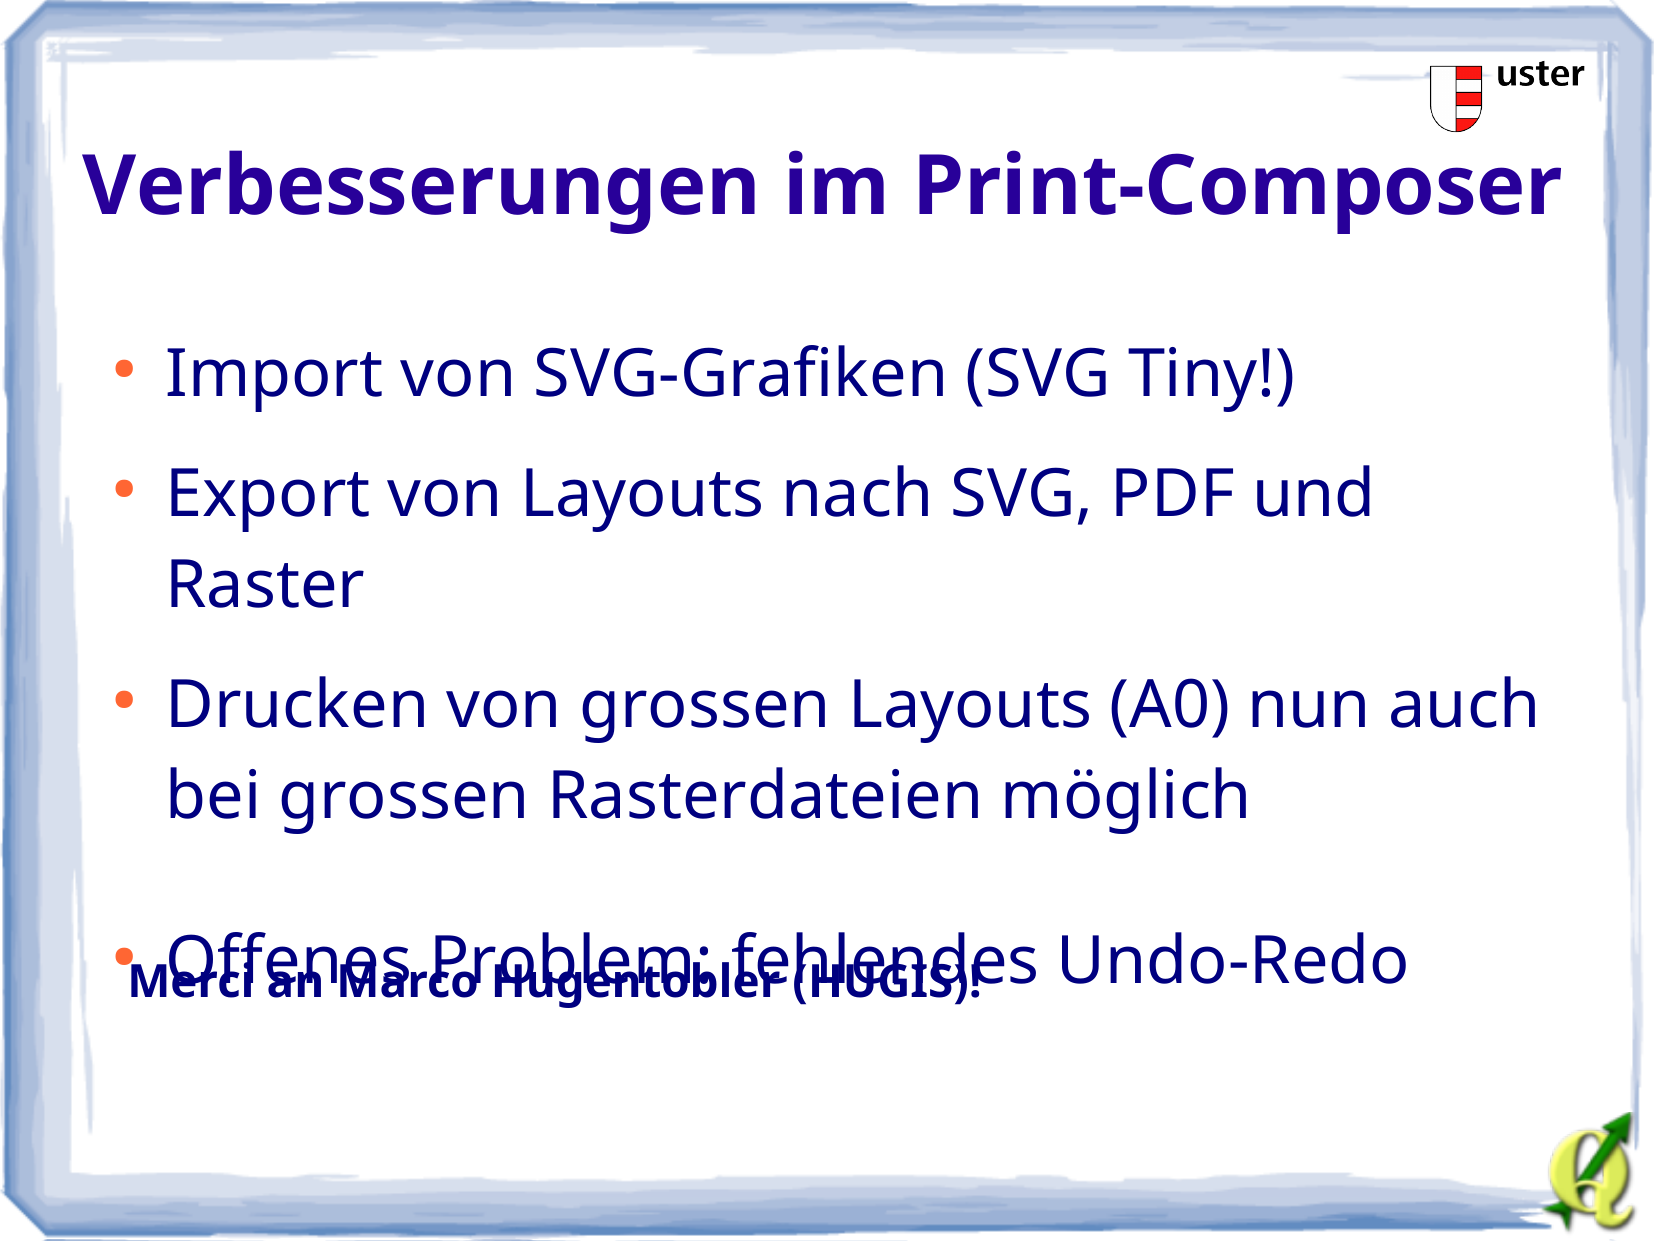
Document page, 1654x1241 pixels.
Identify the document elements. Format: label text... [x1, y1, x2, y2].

text_box Merci an Marco Hugentobler (HUGIS)! [112, 941, 937, 1010]
picture [0, 0, 1654, 1241]
list Import von SVG-Grafiken (SVG Tiny!) Export von Layouts nach SVG, PDF und Raster Drucken von grossen Layouts (A0) nun auch bei grossen Rasterdateien möglich Offenes Problem: fehlendes Undo-Redo [94, 324, 1548, 1129]
title Verbesserungen im Print-Composer [82, 86, 1571, 279]
